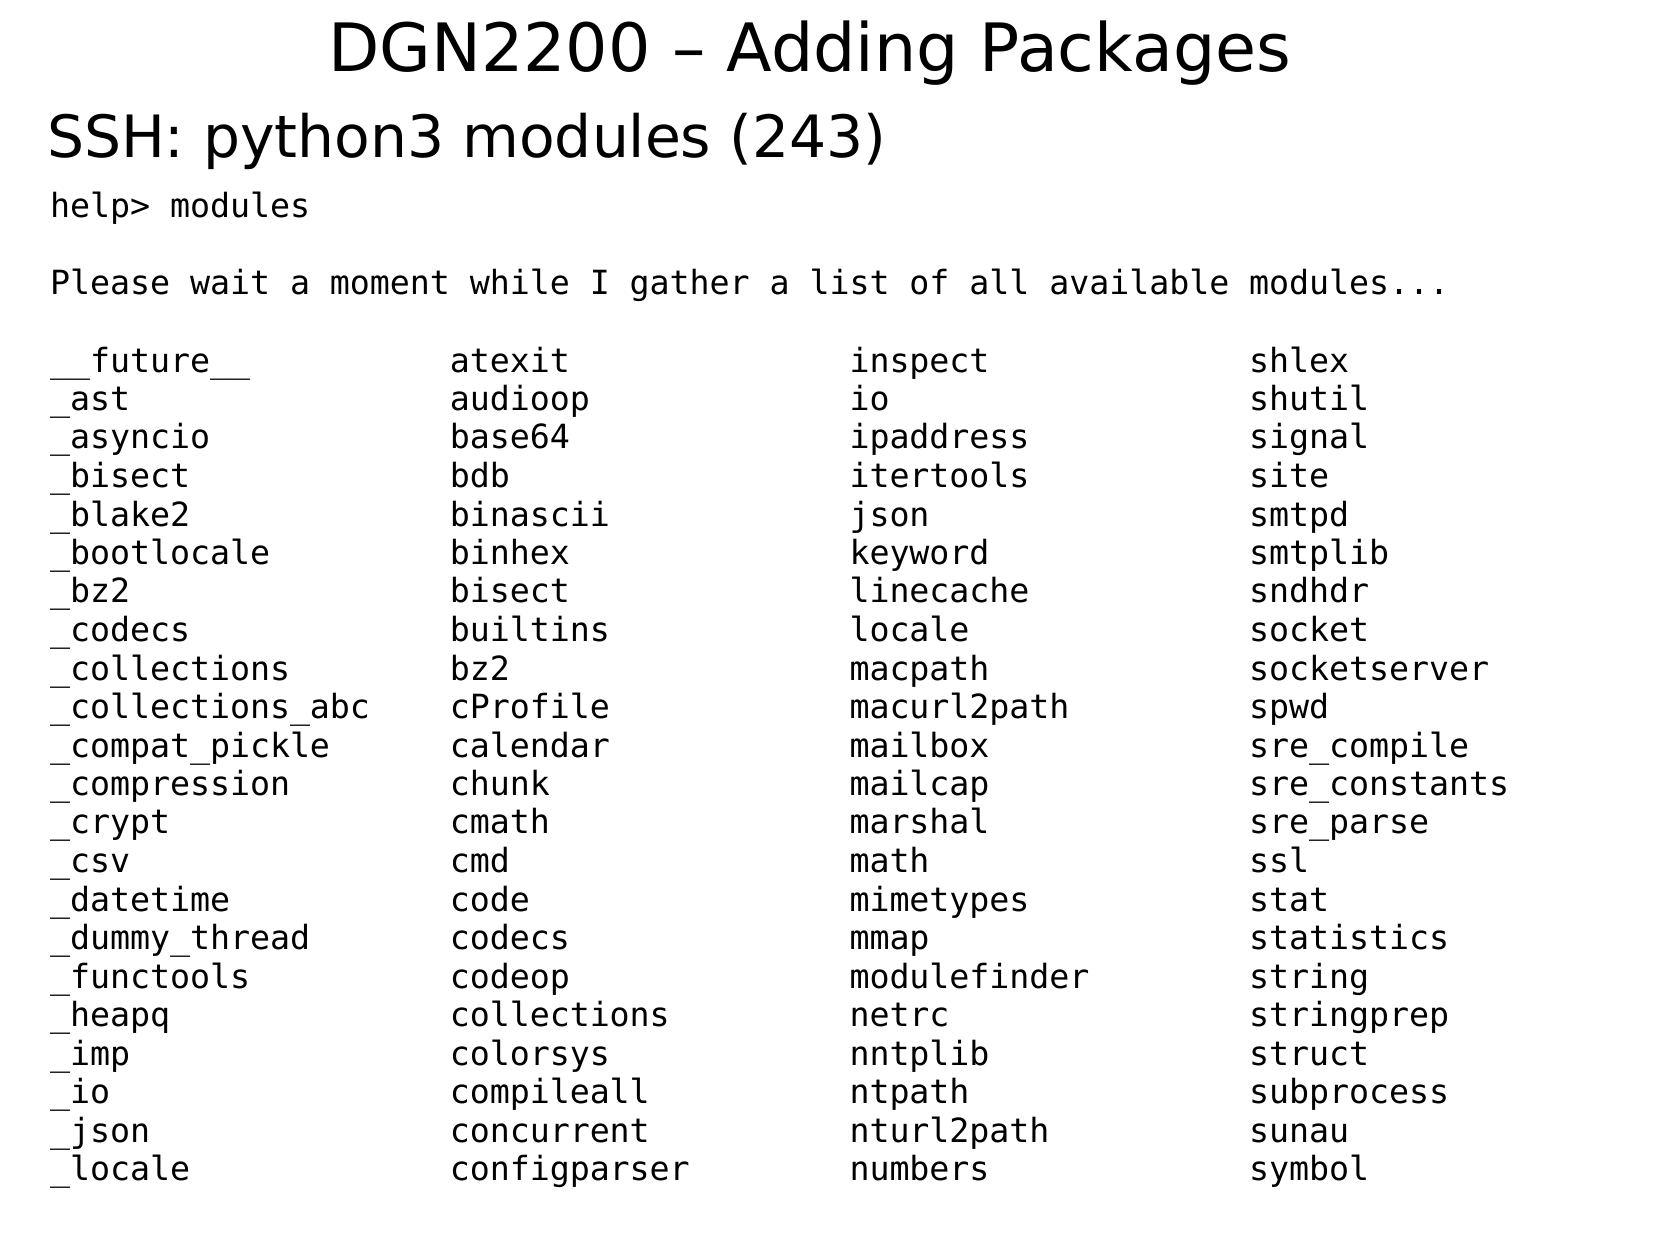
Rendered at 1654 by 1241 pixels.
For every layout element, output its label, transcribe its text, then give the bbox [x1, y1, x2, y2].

text_box help> modules Please wait a moment while I gather a list of all available modules... __future__ atexit inspect shlex _ast audioop io shutil _asyncio base64 ipaddress signal _bisect bdb itertools site _blake2 binascii json smtpd _bootlocale binhex keyword smtplib _bz2 bisect linecache sndhdr _codecs builtins locale socket _collections bz2 macpath socketserver _collections_abc cProfile macurl2path spwd _compat_pickle calendar mailbox sre_compile _compression chunk mailcap sre_constants _crypt cmath marshal sre_parse _csv cmd math ssl _datetime code mimetypes stat _dummy_thread codecs mmap statistics _functools codeop modulefinder string _heapq collections netrc stringprep _imp colorsys nntplib struct _io compileall ntpath subprocess _json concurrent nturl2path sunau _locale configparser numbers symbol [35, 179, 1560, 1205]
title DGN2200 – Adding Packages [0, 0, 1642, 98]
text_box SSH: python3 modules (243) [47, 98, 1630, 178]
